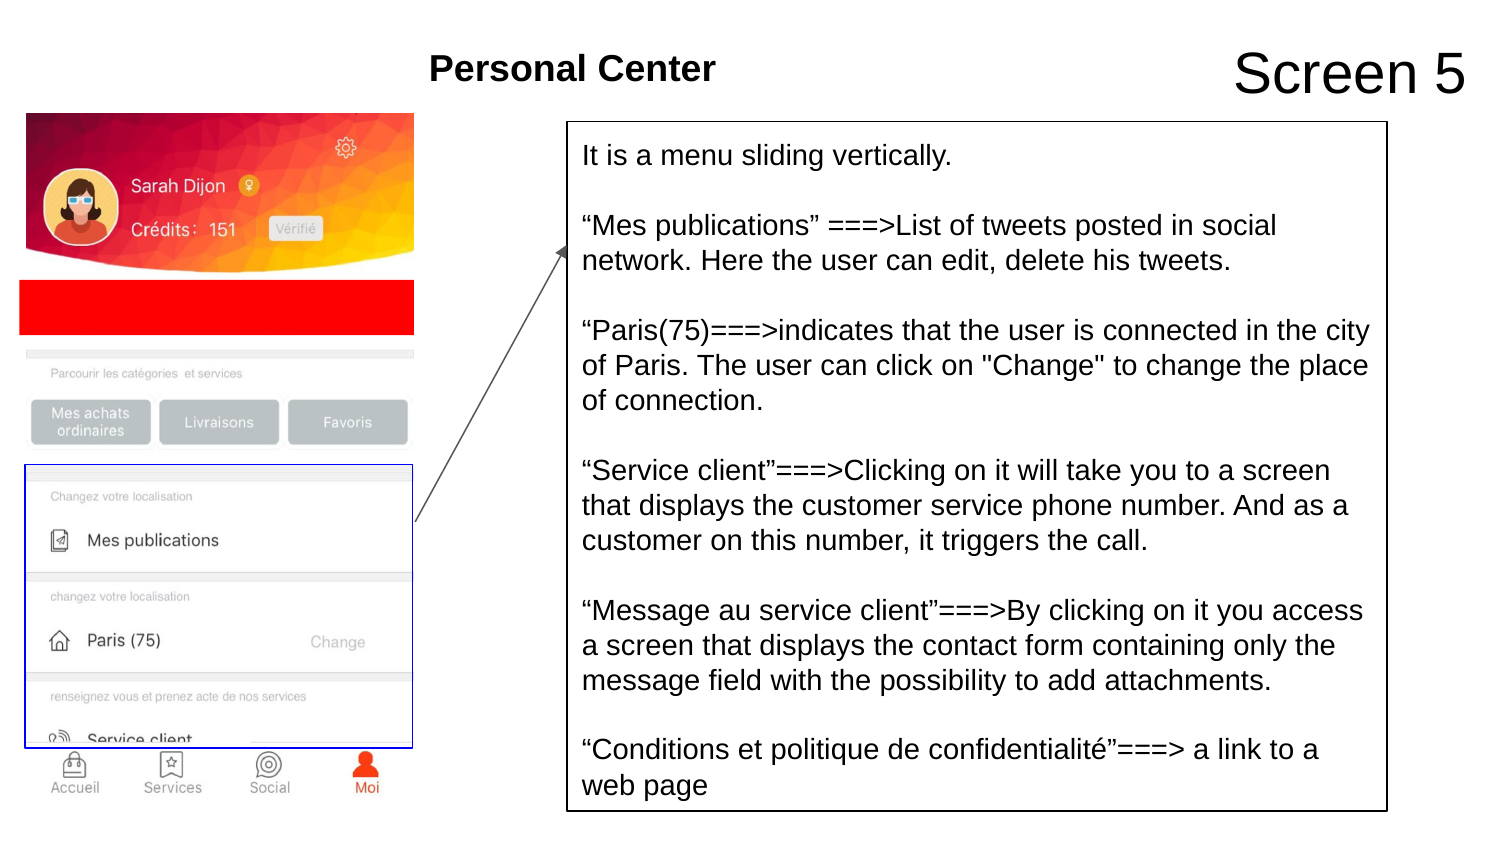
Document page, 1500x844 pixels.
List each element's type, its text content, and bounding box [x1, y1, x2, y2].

picture [26, 113, 414, 279]
title Screen 5 [84, 19, 1483, 114]
text_box It is a menu sliding vertically. “Mes publications” ===>List of tweets posted in social network. Here the user can edit, delete his tweets. “Paris(75)===>indicates that the user is connected in the city of Paris. The user can click on "Change" to change the place of connection. “Service client”===>Clicking on it will take you to a screen that displays the customer service phone number. And as a customer on this number, it triggers the call. “Message au service client”===>By clicking on it you access a screen that displays the contact form containing only the message field with the possibility to add attachments. “Conditions et politique de confidentialité”===> a link to a web page [566, 121, 1388, 811]
picture [26, 336, 414, 804]
text_box [19, 279, 414, 336]
picture [26, 465, 412, 747]
